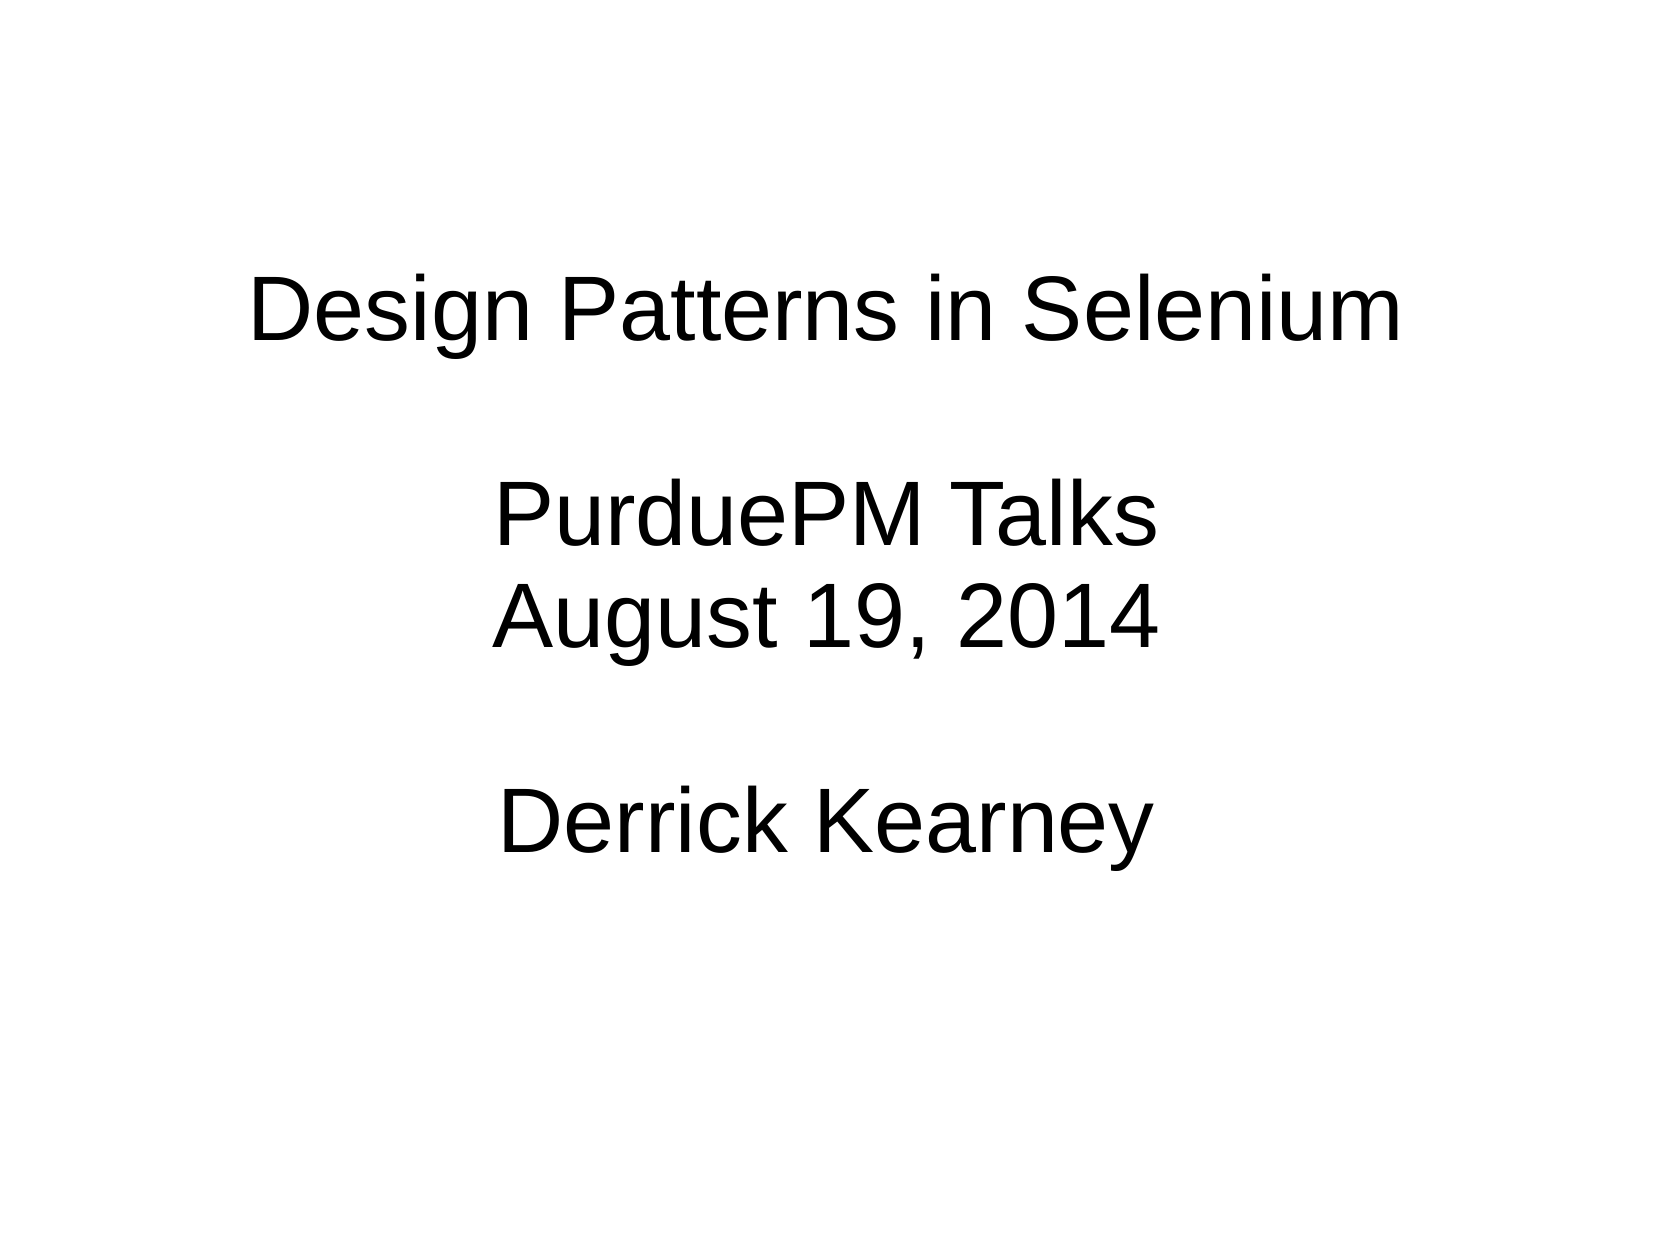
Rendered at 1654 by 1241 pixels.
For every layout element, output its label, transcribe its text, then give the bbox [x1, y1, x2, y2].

title Design Patterns in Selenium PurduePM Talks August 19, 2014 Derrick Kearney [82, 49, 1571, 1081]
